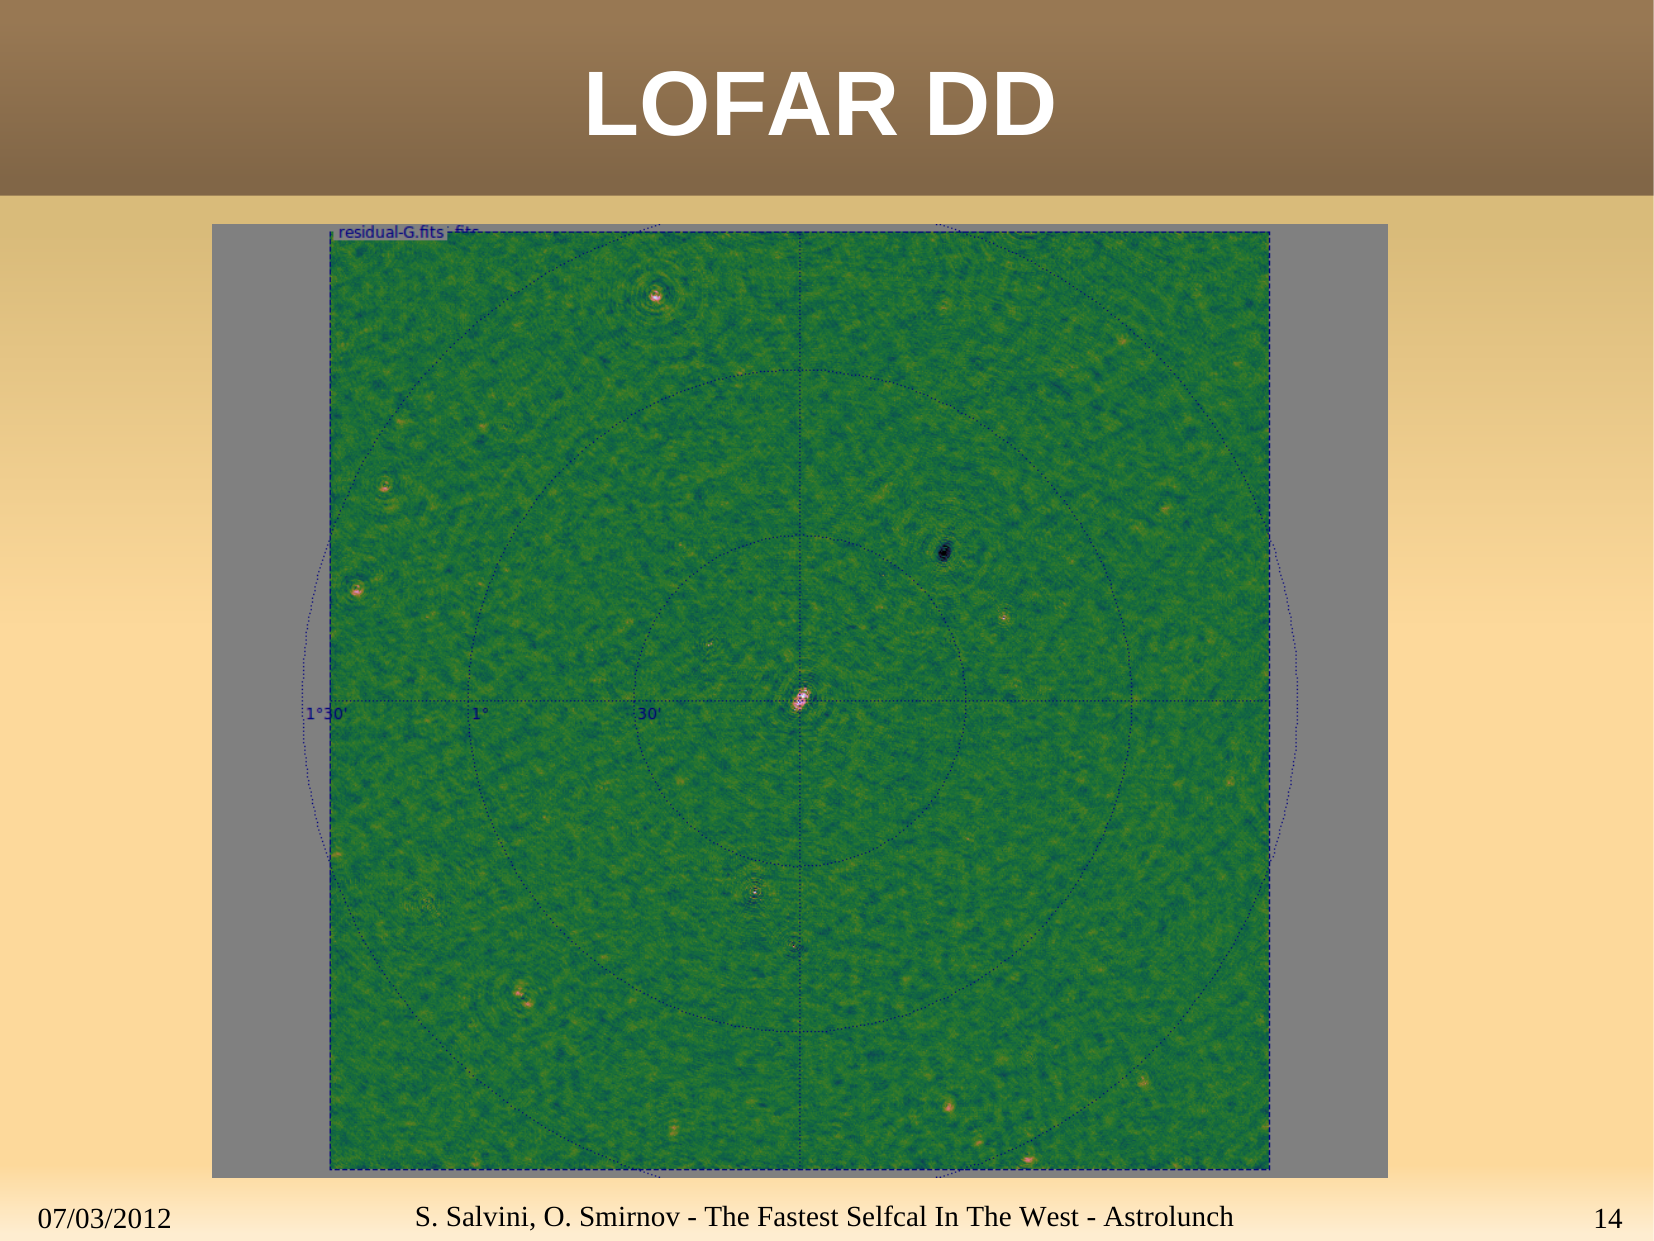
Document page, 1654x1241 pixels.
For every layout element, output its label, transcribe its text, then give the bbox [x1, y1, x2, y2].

title LOFAR DD [76, 0, 1565, 208]
picture [0, 0, 1654, 1241]
